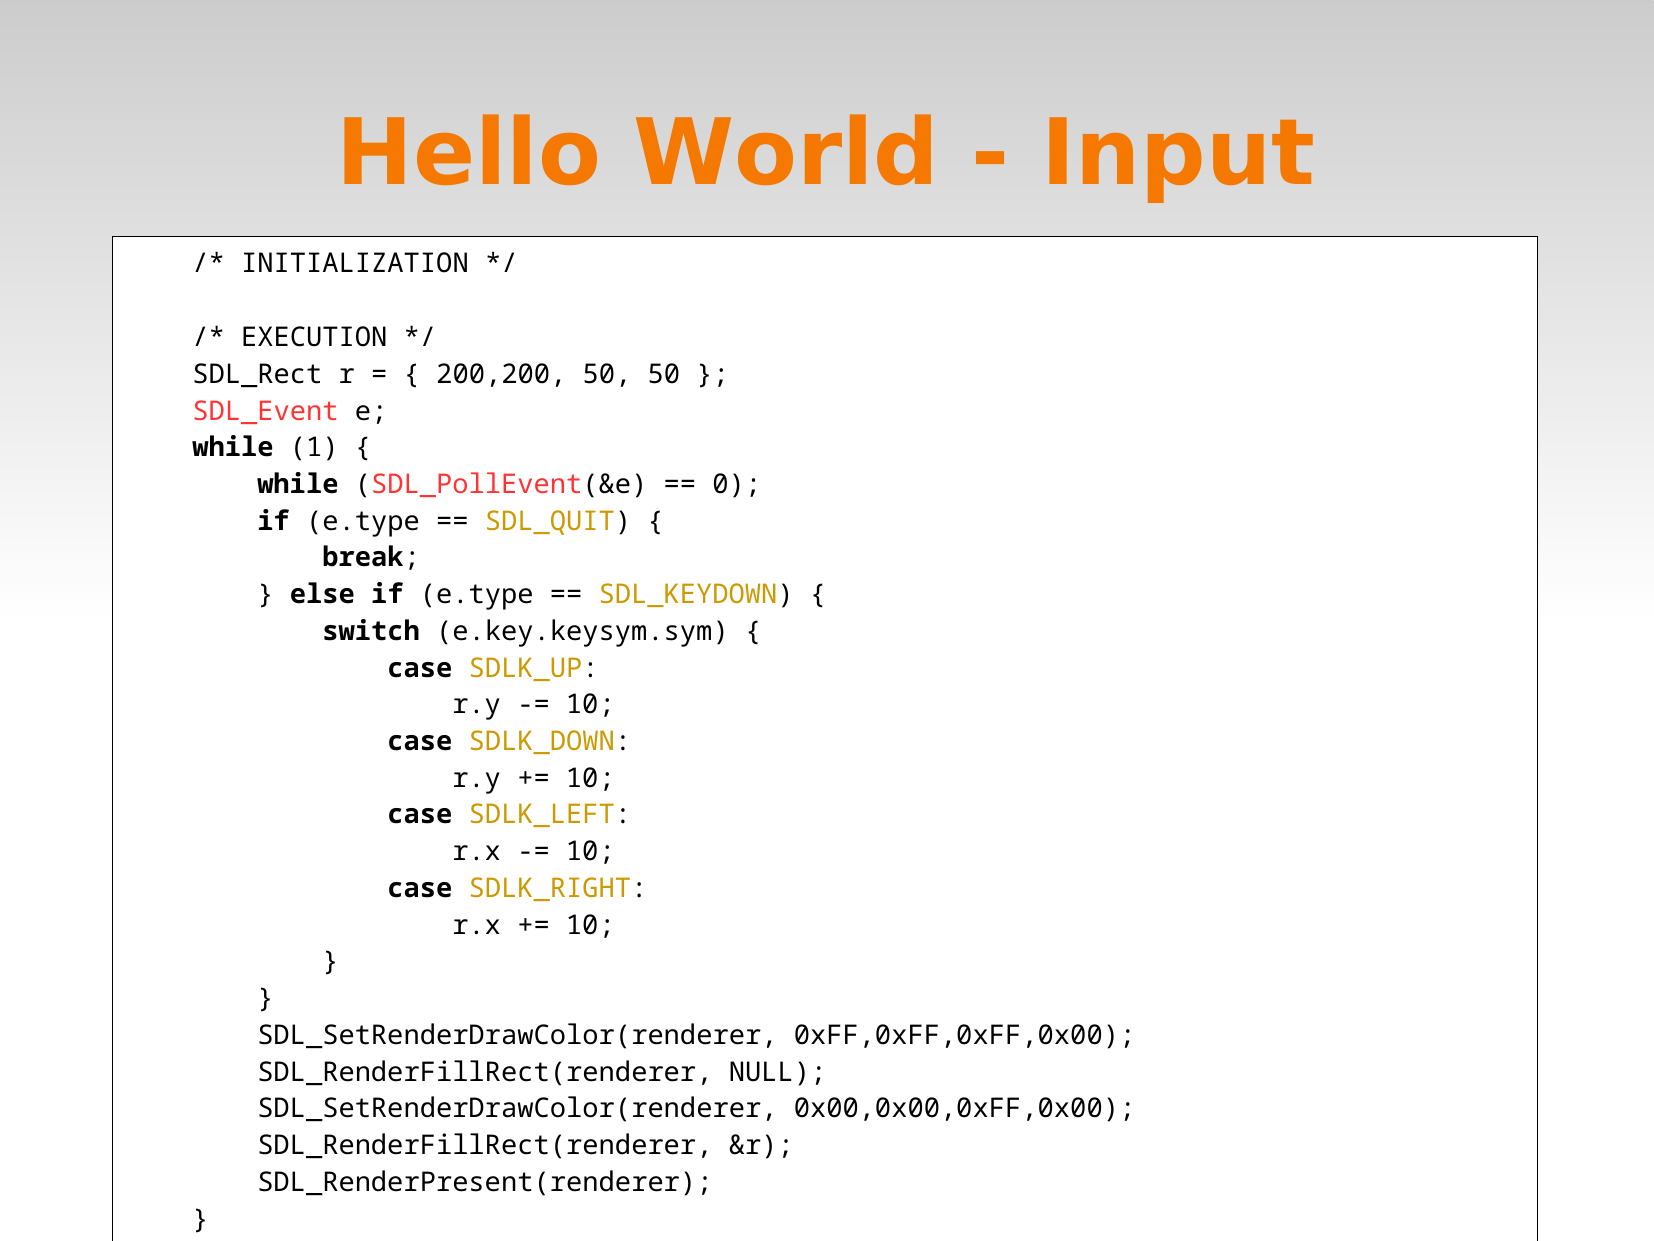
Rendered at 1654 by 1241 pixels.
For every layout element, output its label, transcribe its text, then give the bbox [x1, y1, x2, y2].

text_box /* INITIALIZATION */ /* EXECUTION */ SDL_Rect r = { 200,200, 50, 50 }; SDL_Event e; while (1) { while (SDL_PollEvent(&e) == 0); if (e.type == SDL_QUIT) { break; } else if (e.type == SDL_KEYDOWN) { switch (e.key.keysym.sym) { case SDLK_UP: r.y -= 10; case SDLK_DOWN: r.y += 10; case SDLK_LEFT: r.x -= 10; case SDLK_RIGHT: r.x += 10; } } SDL_SetRenderDrawColor(renderer, 0xFF,0xFF,0xFF,0x00); SDL_RenderFillRect(renderer, NULL); SDL_SetRenderDrawColor(renderer, 0x00,0x00,0xFF,0x00); SDL_RenderFillRect(renderer, &r); SDL_RenderPresent(renderer); } /* FINALIZATION */ [112, 236, 1538, 1174]
title Hello World - Input [82, 49, 1571, 257]
